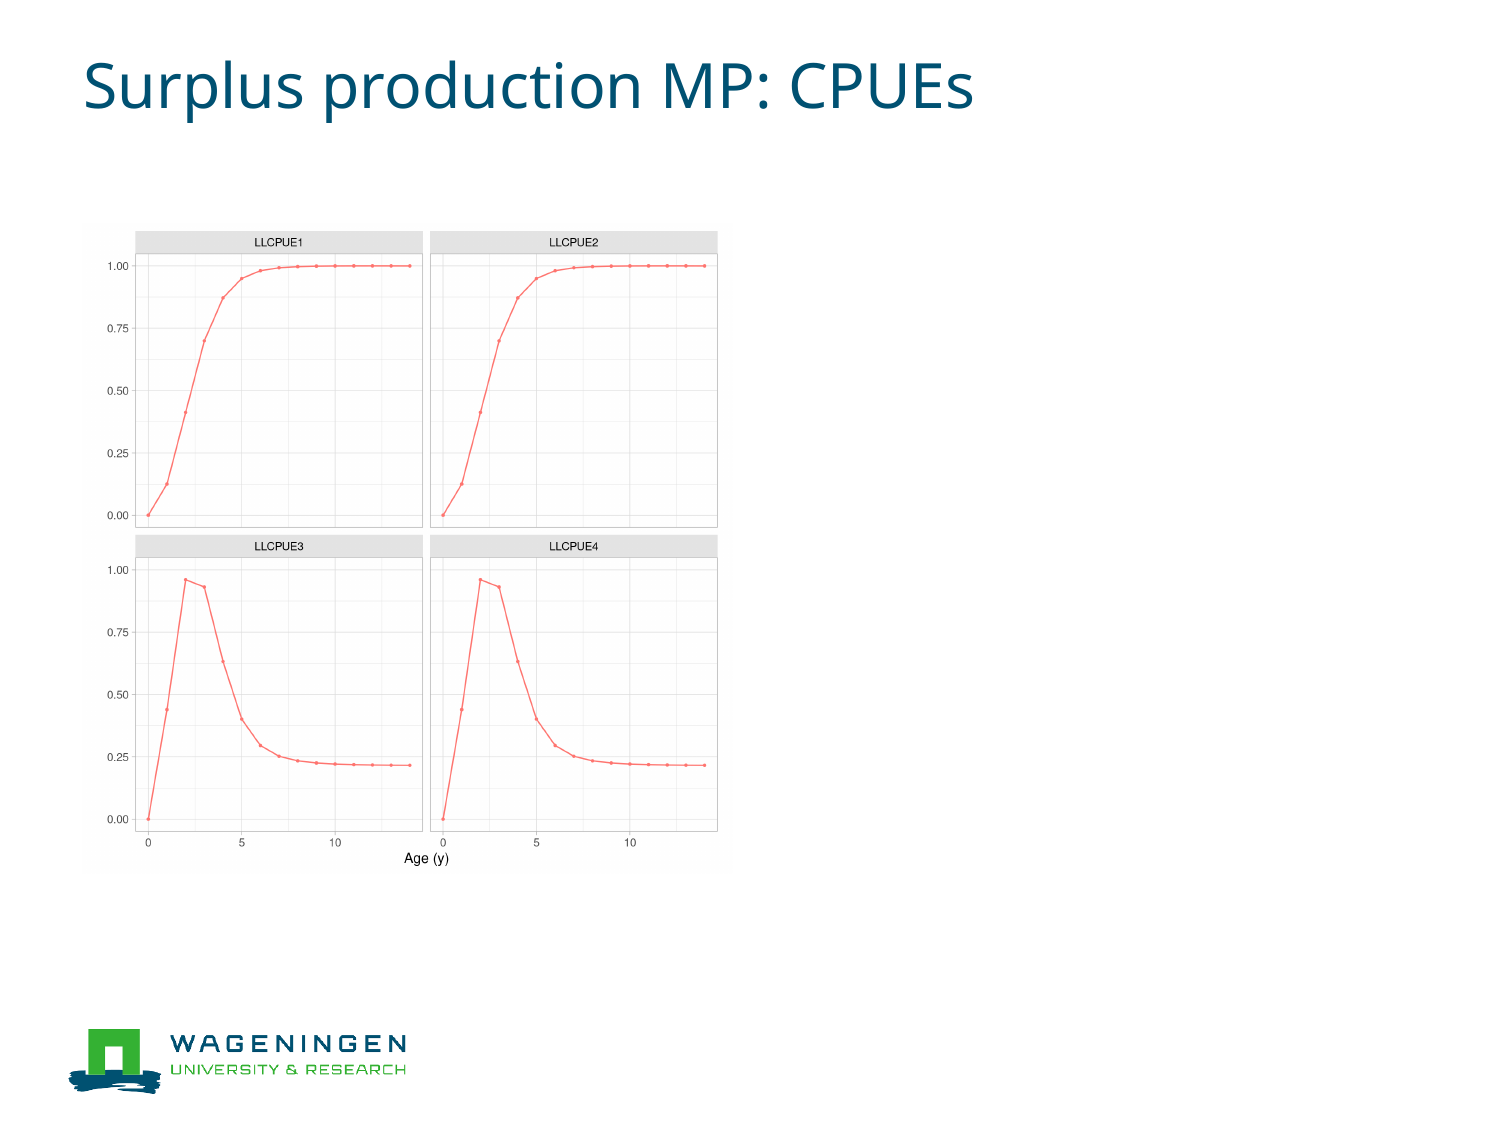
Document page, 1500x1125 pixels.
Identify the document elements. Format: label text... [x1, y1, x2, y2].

picture [0, 0, 1500, 1125]
title Surplus production MP: CPUEs [80, 37, 1466, 176]
